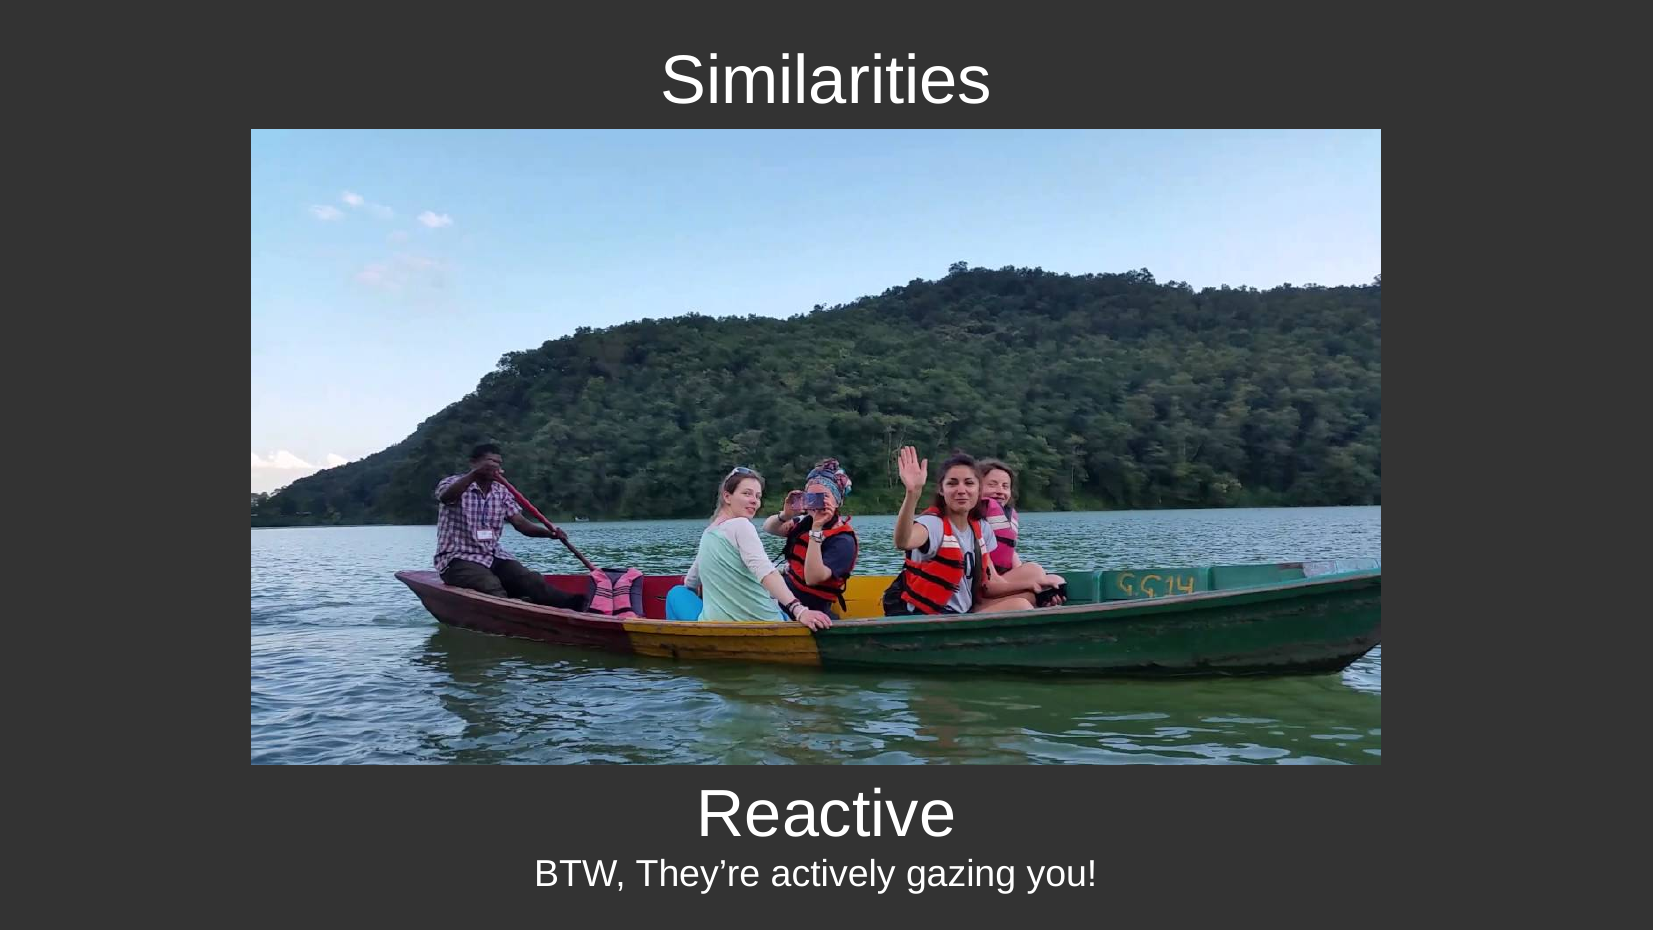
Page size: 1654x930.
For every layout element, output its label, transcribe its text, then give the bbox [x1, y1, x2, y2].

picture [251, 129, 1381, 766]
title Similarities [82, 1, 1571, 157]
text_box BTW, They’re actively gazing you! [519, 842, 1113, 905]
title Reactive [82, 735, 1571, 891]
